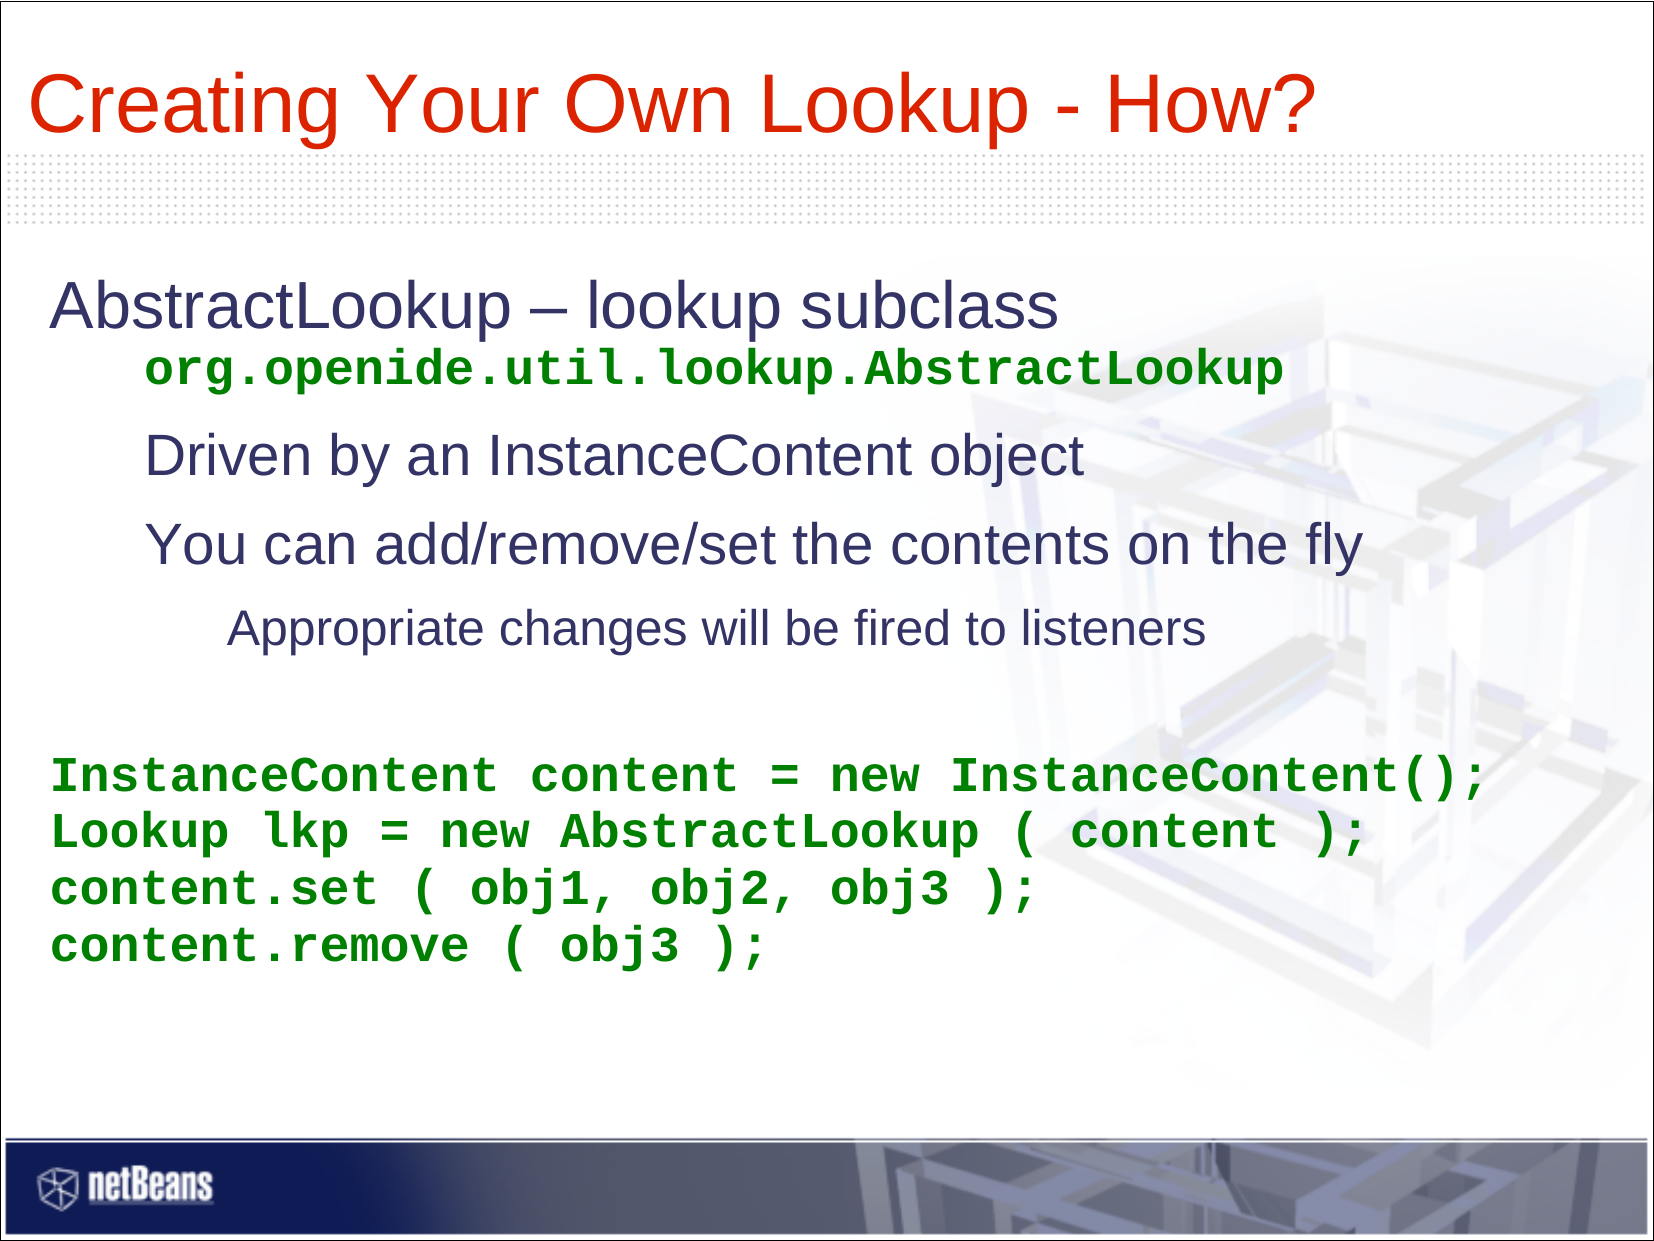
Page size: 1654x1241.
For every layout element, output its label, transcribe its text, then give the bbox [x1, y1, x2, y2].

picture [1, 2, 1653, 1240]
title Creating Your Own Lookup - How? [27, 0, 1627, 208]
list AbstractLookup – lookup subclass org.openide.util.lookup.AbstractLookup Driven by an InstanceContent object You can add/remove/set the contents on the fly Appropriate changes will be fired to listeners InstanceContent content = new InstanceContent(); Lookup lkp = new AbstractLookup ( content ); content.set ( obj1, obj2, obj3 ); content.remove ( obj3 ); [49, 268, 1654, 1122]
